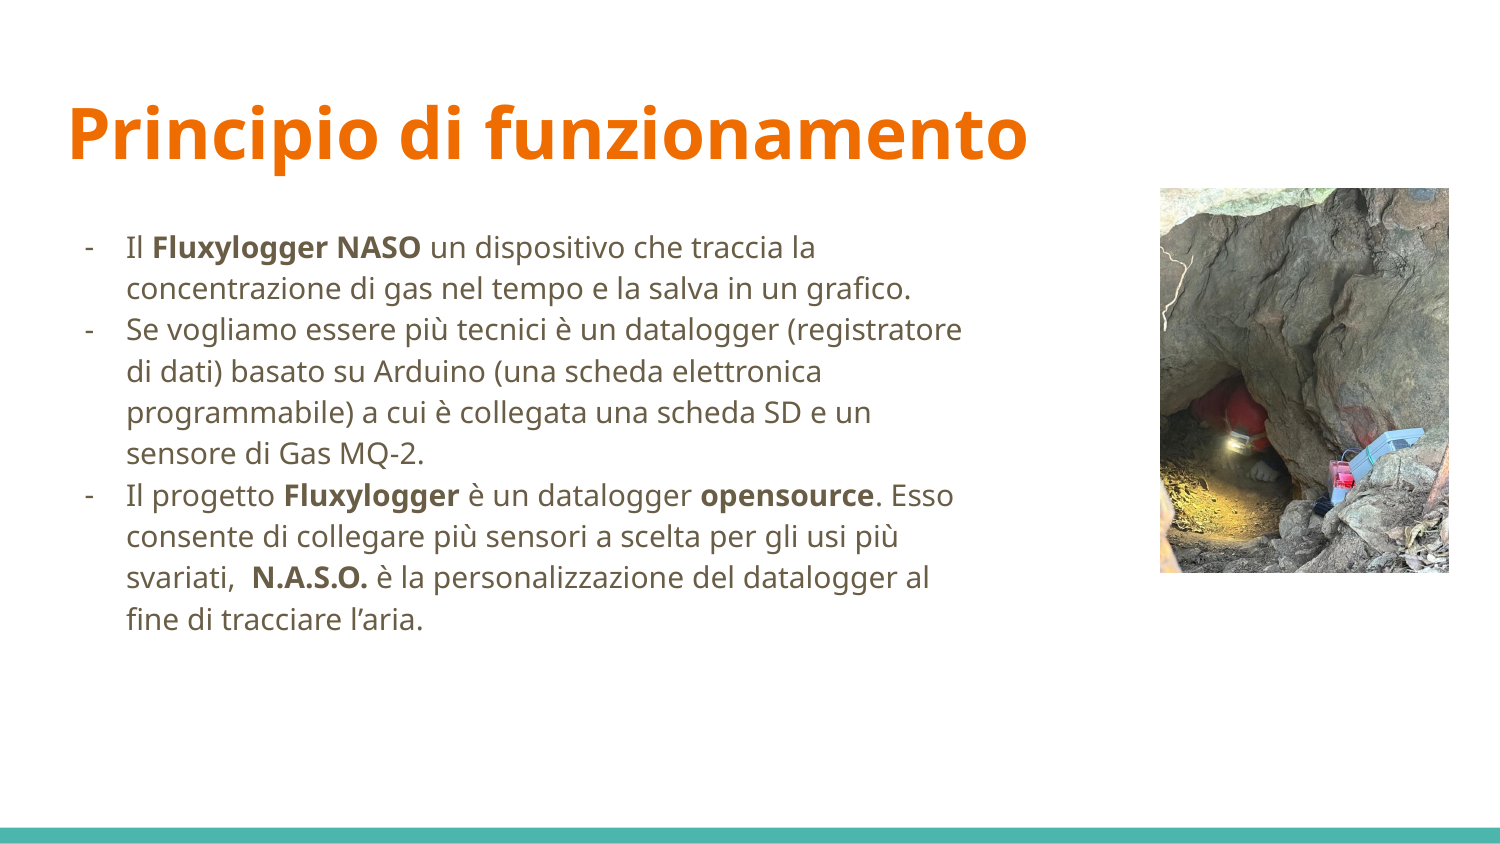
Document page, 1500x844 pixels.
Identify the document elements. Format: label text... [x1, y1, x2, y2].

picture [1160, 188, 1449, 574]
title Principio di funzionamento [51, 72, 1449, 189]
list Il Fluxylogger NASO un dispositivo che traccia la concentrazione di gas nel tempo e la salva in un grafico. Se vogliamo essere più tecnici è un datalogger (registratore di dati) basato su Arduino (una scheda elettronica programmabile) a cui è collegata una scheda SD e un sensore di Gas MQ-2. Il progetto Fluxylogger è un datalogger opensource. Esso consente di collegare più sensori a scelta per gli usi più svariati, N.A.S.O. è la personalizzazione del datalogger al fine di tracciare l’aria. [51, 207, 985, 658]
